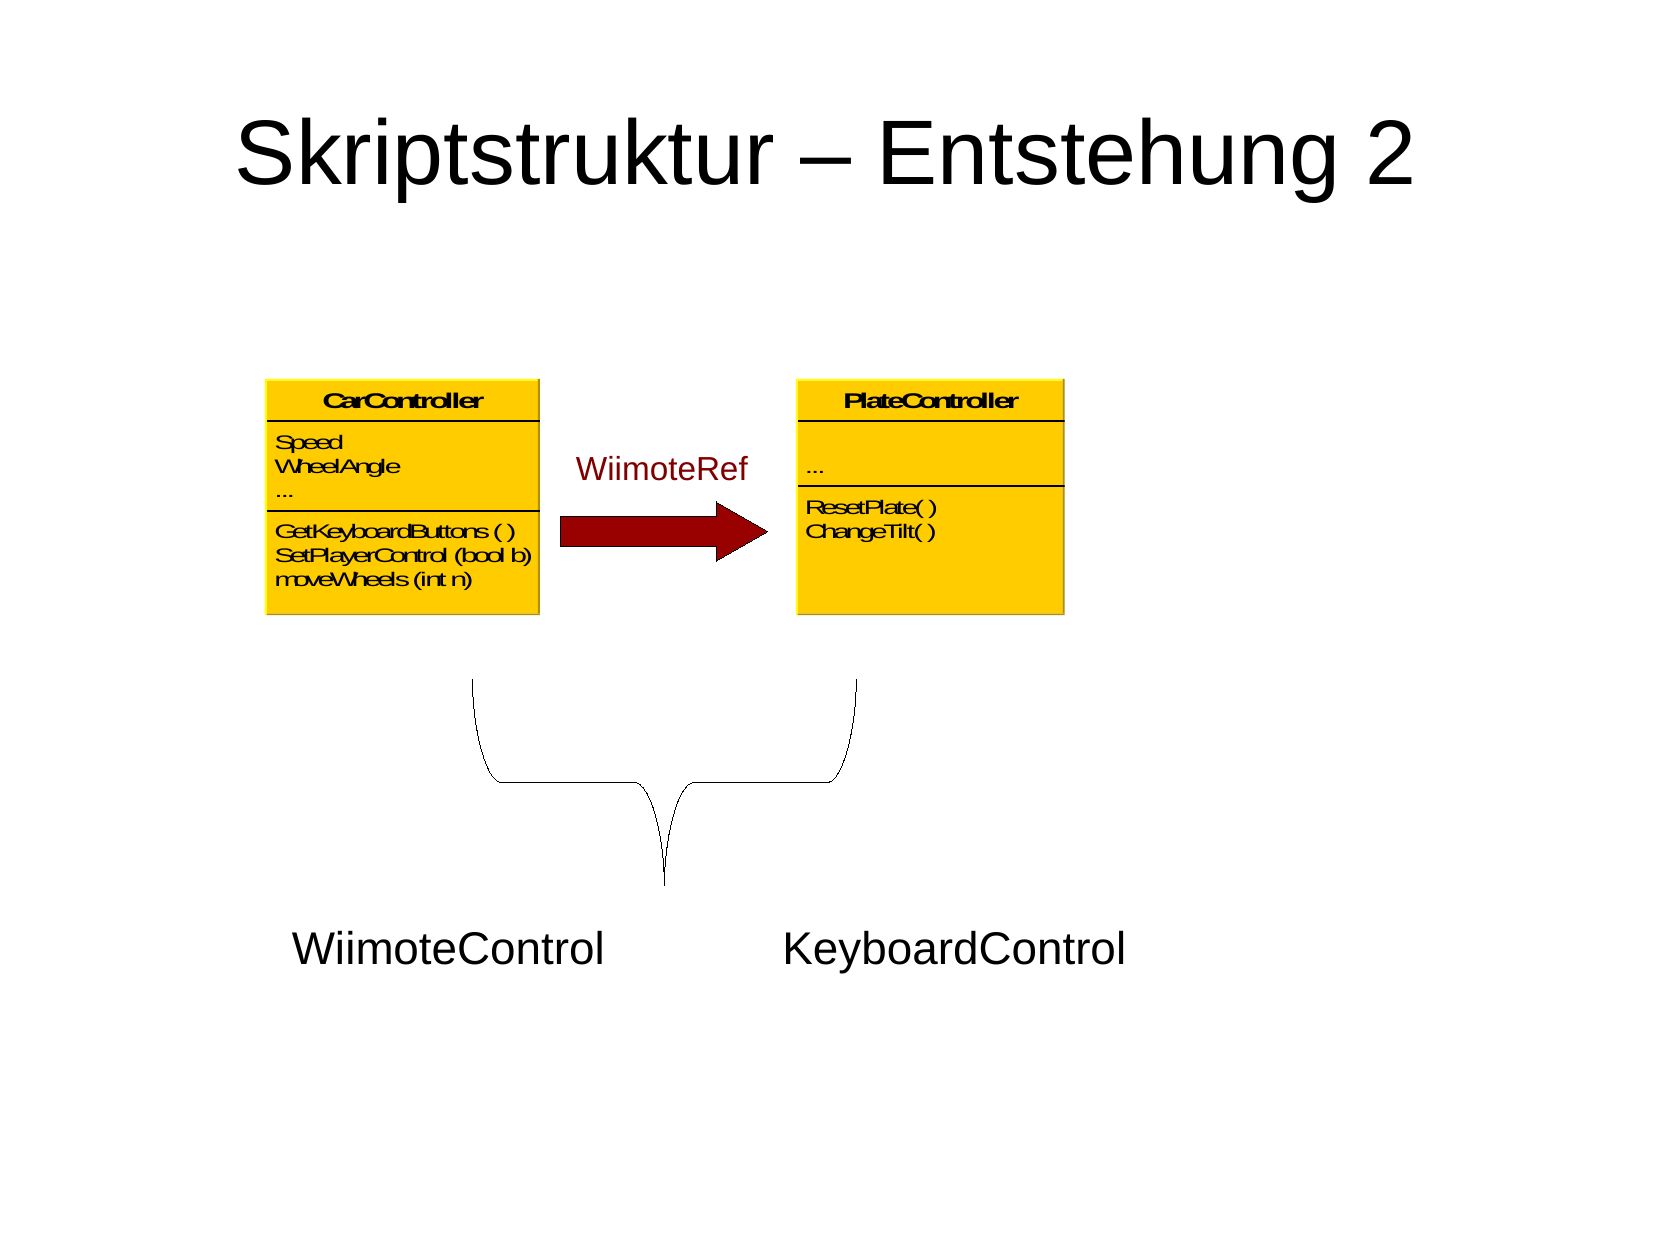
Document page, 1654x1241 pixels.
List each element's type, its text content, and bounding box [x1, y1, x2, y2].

text_box [560, 501, 768, 562]
text_box KeyboardControl [767, 915, 1142, 982]
picture [236, 354, 569, 640]
picture [767, 354, 1093, 640]
text_box WiimoteControl [277, 915, 621, 982]
title Skriptstruktur – Entstehung 2 [82, 49, 1571, 257]
text_box WiimoteRef [561, 442, 763, 496]
